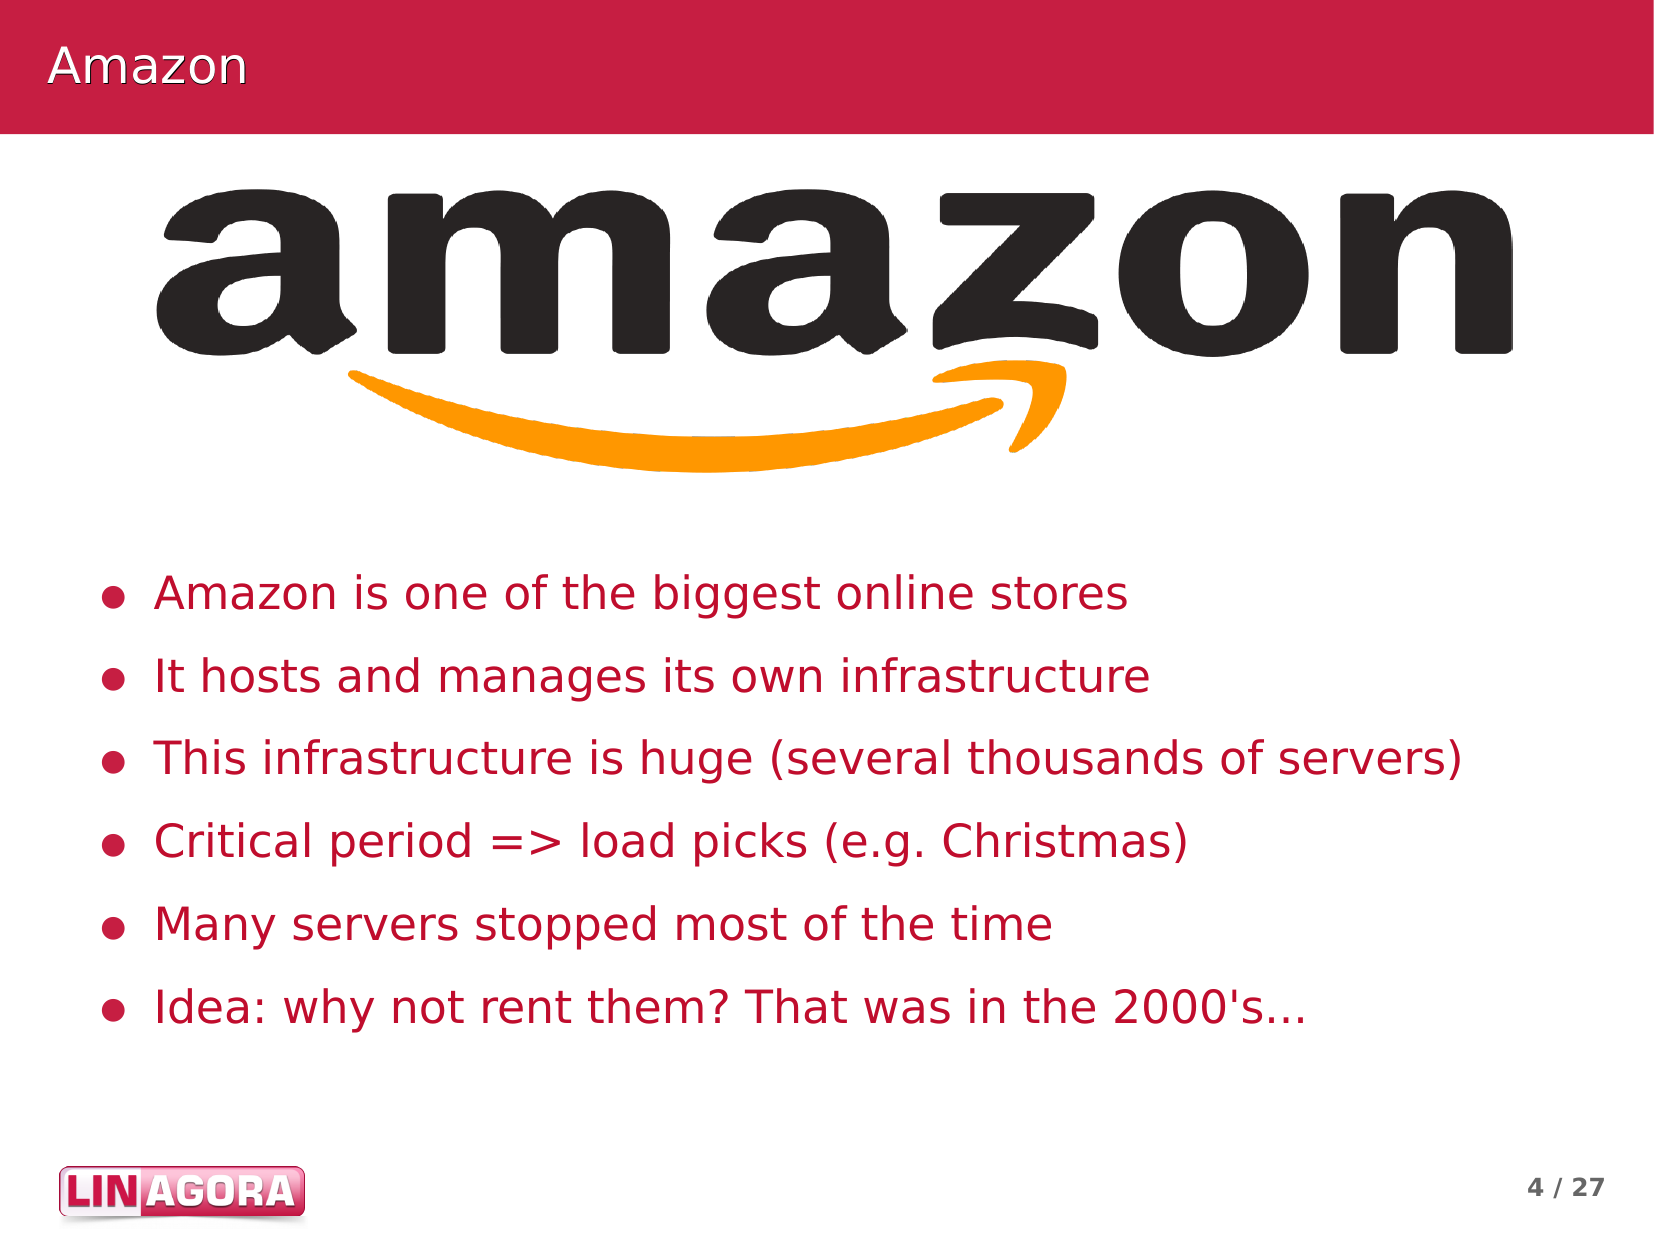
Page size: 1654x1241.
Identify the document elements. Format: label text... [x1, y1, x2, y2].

picture [150, 177, 1536, 519]
title Amazon [47, 7, 1624, 126]
list Amazon is one of the biggest online stores It hosts and manages its own infrastructure This infrastructure is huge (several thousands of servers) Critical period => load picks (e.g. Christmas) Many servers stopped most of the time Idea: why not rent them? That was in the 2000's... [82, 566, 1571, 1134]
picture [59, 1166, 308, 1229]
